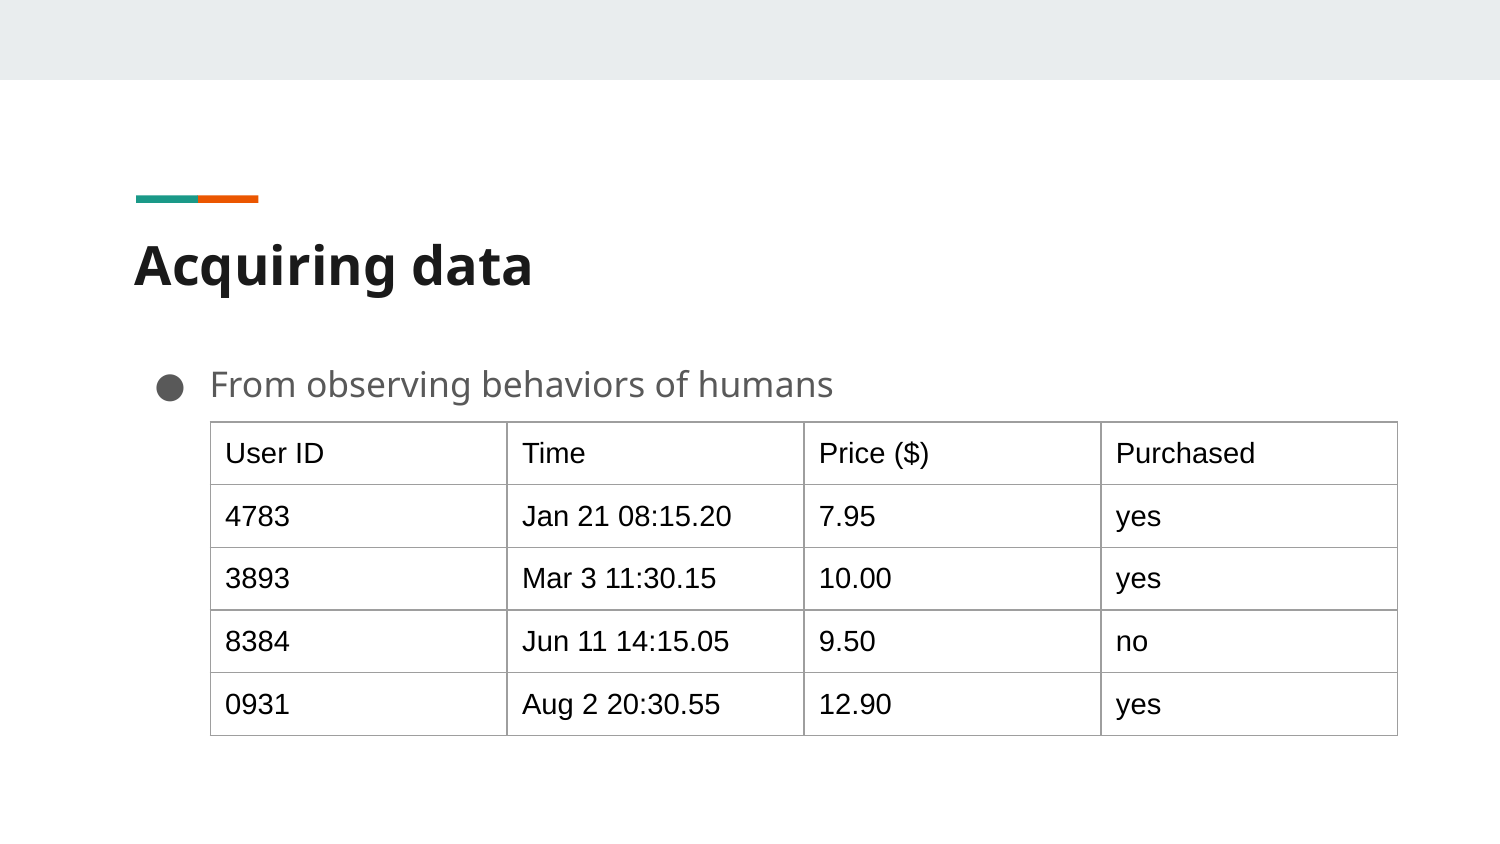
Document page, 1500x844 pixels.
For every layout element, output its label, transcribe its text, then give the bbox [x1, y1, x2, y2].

table_cell yes [1102, 548, 1397, 609]
table_cell 8384 [211, 611, 506, 672]
table_cell 9.50 [805, 611, 1100, 672]
table_cell Jun 11 14:15.05 [508, 611, 803, 672]
table_cell Aug 2 20:30.55 [508, 673, 803, 735]
table_cell Jan 21 08:15.20 [508, 485, 803, 547]
list From observing behaviors of humans [119, 341, 1381, 690]
table_cell yes [1102, 673, 1397, 735]
table_cell 7.95 [805, 485, 1100, 547]
table_cell 12.90 [805, 673, 1100, 735]
table_cell 0931 [211, 673, 506, 735]
table_header Price ($) [805, 423, 1100, 484]
table_header Purchased [1102, 423, 1397, 484]
table_header Time [508, 423, 803, 484]
table_cell Mar 3 11:30.15 [508, 548, 803, 609]
table_cell yes [1102, 485, 1397, 547]
table_header User ID [211, 423, 506, 484]
table_cell 3893 [211, 548, 506, 609]
table_cell no [1102, 611, 1397, 672]
title Acquiring data [119, 216, 1381, 305]
table_cell 4783 [211, 485, 506, 547]
table_cell 10.00 [805, 548, 1100, 609]
